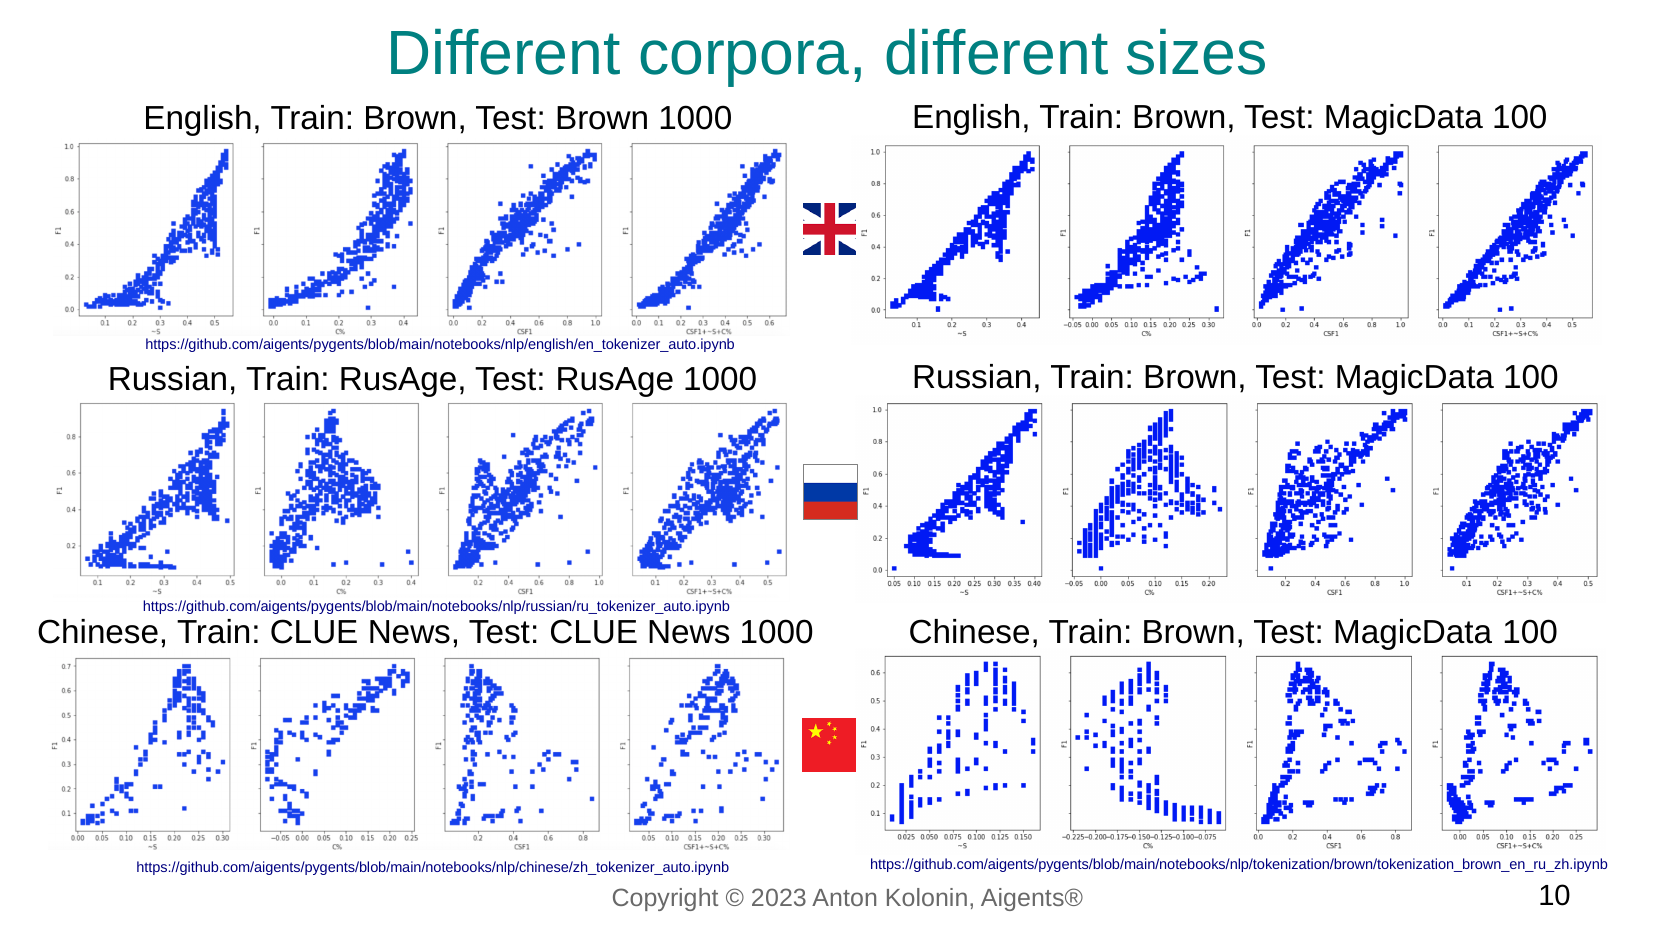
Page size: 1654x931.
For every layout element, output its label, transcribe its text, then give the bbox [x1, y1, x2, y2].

text_box English, Train: Brown, Test: Brown 1000 [128, 92, 800, 165]
text_box Russian, Train: Brown, Test: MagicData 100 [897, 350, 1584, 423]
text_box Chinese, Train: CLUE News, Test: CLUE News 1000 [22, 606, 829, 679]
picture [802, 648, 1606, 848]
text_box https://github.com/aigents/pygents/blob/main/notebooks/nlp/tokenization/brown/tokenization_brown_en_ru_zh.ipynb [855, 848, 1624, 880]
text_box Russian, Train: RusAge, Test: RusAge 1000 [93, 352, 780, 425]
text_box https://github.com/aigents/pygents/blob/main/notebooks/nlp/chinese/zh_tokenizer_auto.ipynb [121, 851, 745, 883]
picture [48, 679, 790, 850]
picture [53, 138, 790, 336]
picture [53, 399, 790, 602]
text_box English, Train: Brown, Test: MagicData 100 [897, 90, 1569, 163]
picture [803, 395, 1606, 604]
text_box Different corpora, different sizes [0, 0, 1630, 106]
text_box Chinese, Train: Brown, Test: MagicData 100 [893, 606, 1621, 679]
text_box https://github.com/aigents/pygents/blob/main/notebooks/nlp/russian/ru_tokenizer_auto.ipynb [128, 590, 746, 622]
picture [803, 135, 1602, 346]
text_box https://github.com/aigents/pygents/blob/main/notebooks/nlp/english/en_tokenizer_auto.ipynb [130, 328, 751, 361]
